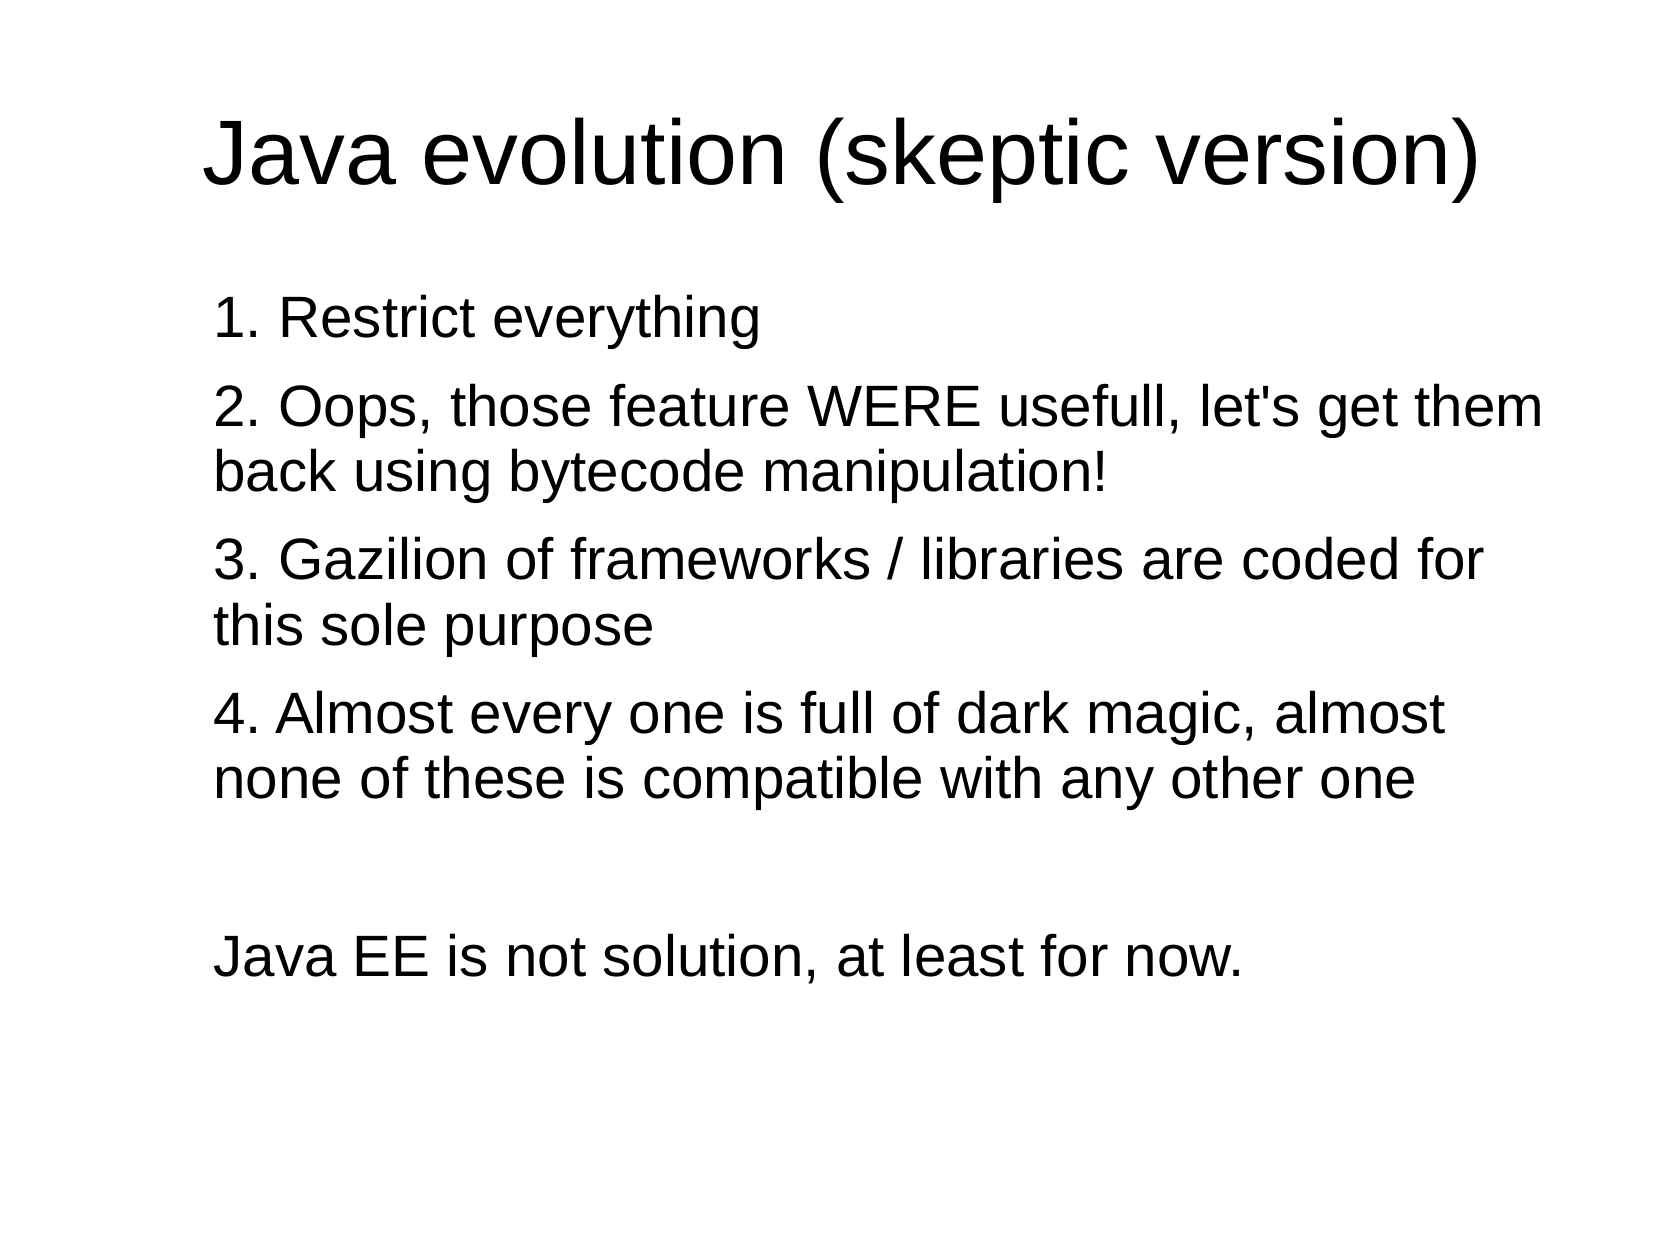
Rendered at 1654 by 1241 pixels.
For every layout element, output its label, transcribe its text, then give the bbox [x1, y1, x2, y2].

title Java evolution (skeptic version) [82, 49, 1571, 257]
list 1. Restrict everything 2. Oops, those feature WERE usefull, let's get them back using bytecode manipulation! 3. Gazilion of frameworks / libraries are coded for this sole purpose 4. Almost every one is full of dark magic, almost none of these is compatible with any other one Java EE is not solution, at least for now. [71, 285, 1561, 1005]
